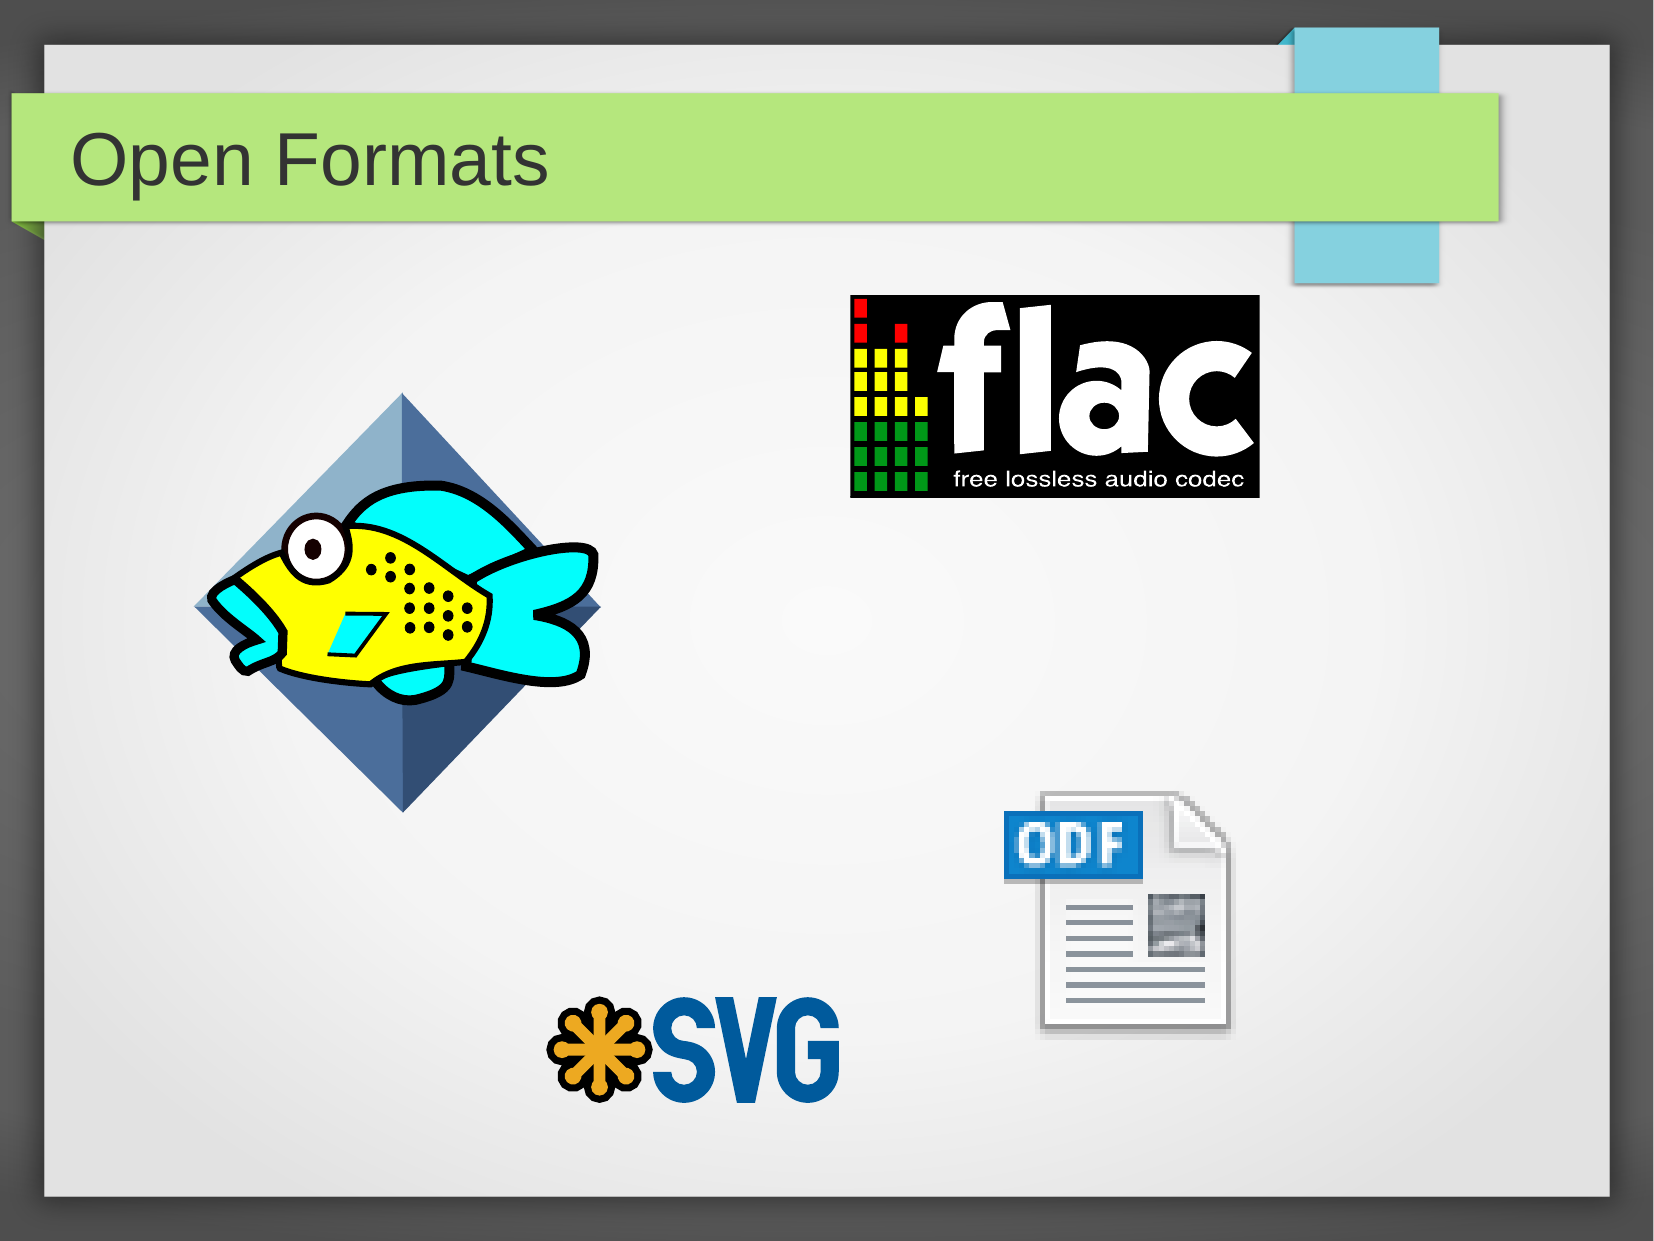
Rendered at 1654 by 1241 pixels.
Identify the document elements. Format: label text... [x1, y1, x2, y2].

picture [0, 0, 1654, 1241]
title Open Formats [70, 106, 1229, 213]
